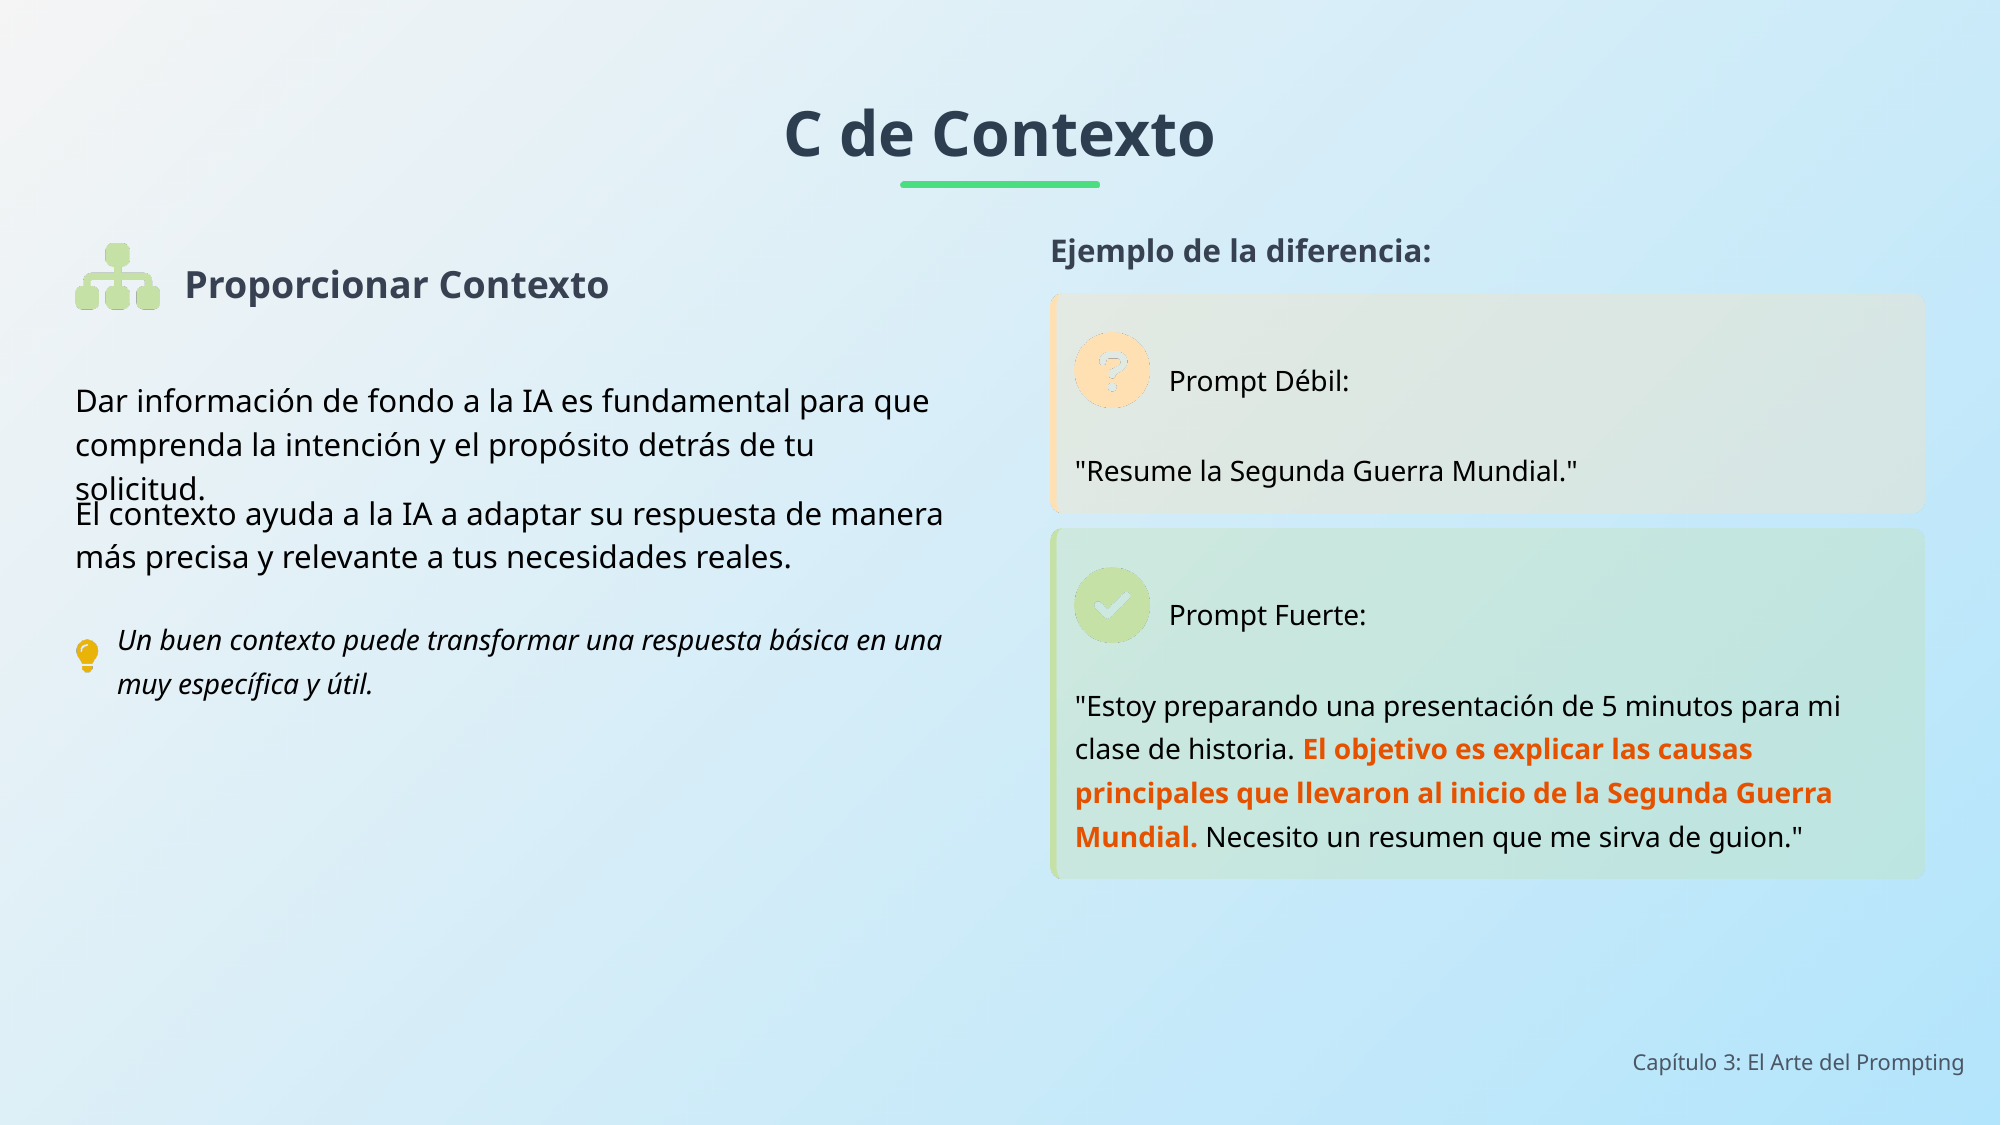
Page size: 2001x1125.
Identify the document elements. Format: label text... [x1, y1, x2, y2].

text_box Proporcionar Contexto [184, 256, 675, 307]
text_box Capítulo 3: El Arte del Prompting [1632, 1043, 2000, 1075]
text_box Prompt Fuerte: [1168, 587, 1394, 632]
text_box Dar información de fondo a la IA es fundamental para que comprenda la intención y el propósito detrás de tu solicitud. [75, 374, 950, 463]
text_box C de Contexto [75, 74, 1925, 169]
text_box "Estoy preparando una presentación de 5 minutos para mi clase de historia. El objetivo es explicar las causas principales que llevaron al inicio de la Segunda Guerra Mundial. Necesito un resumen que me sirva de guion." [1074, 678, 1900, 854]
text_box "Resume la Segunda Guerra Mundial." [1074, 443, 2000, 488]
text_box Ejemplo de la diferencia: [1049, 224, 2000, 269]
picture [0, 0, 2000, 1125]
text_box Un buen contexto puede transformar una respuesta básica en una muy específica y útil. [117, 612, 950, 700]
text_box El contexto ayuda a la IA a adaptar su respuesta de manera más precisa y relevante a tus necesidades reales. [75, 487, 950, 575]
text_box Prompt Débil: [1168, 353, 1374, 397]
